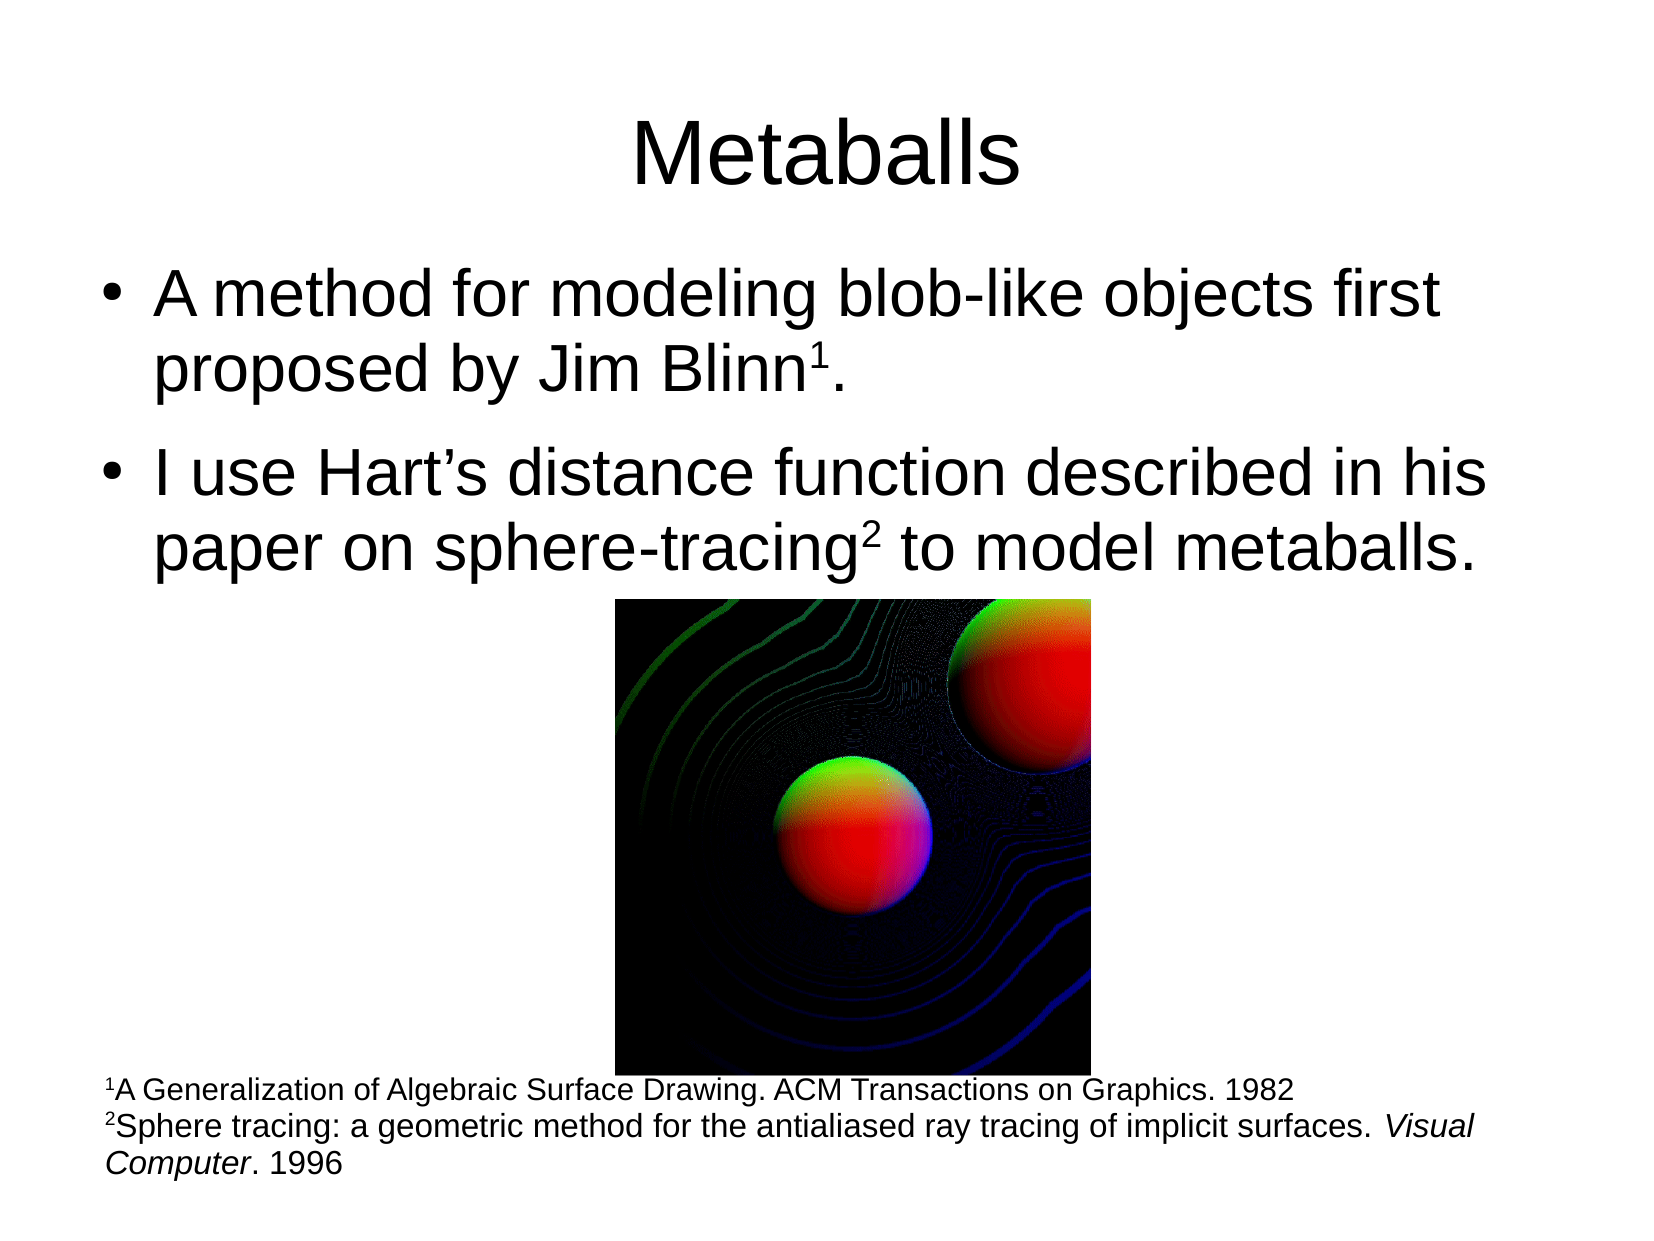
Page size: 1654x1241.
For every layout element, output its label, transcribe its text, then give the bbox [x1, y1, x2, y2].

text_box 1A Generalization of Algebraic Surface Drawing. ACM Transactions on Graphics. 1982 2Sphere tracing: a geometric method for the antialiased ray tracing of implicit surfaces. Visual Computer. 1996 [90, 1065, 1540, 1192]
list A method for modeling blob-like objects first proposed by Jim Blinn1. I use Hart’s distance function described in his paper on sphere-tracing2 to model metaballs. [82, 255, 1571, 976]
title Metaballs [82, 49, 1571, 255]
picture [615, 599, 1092, 1076]
